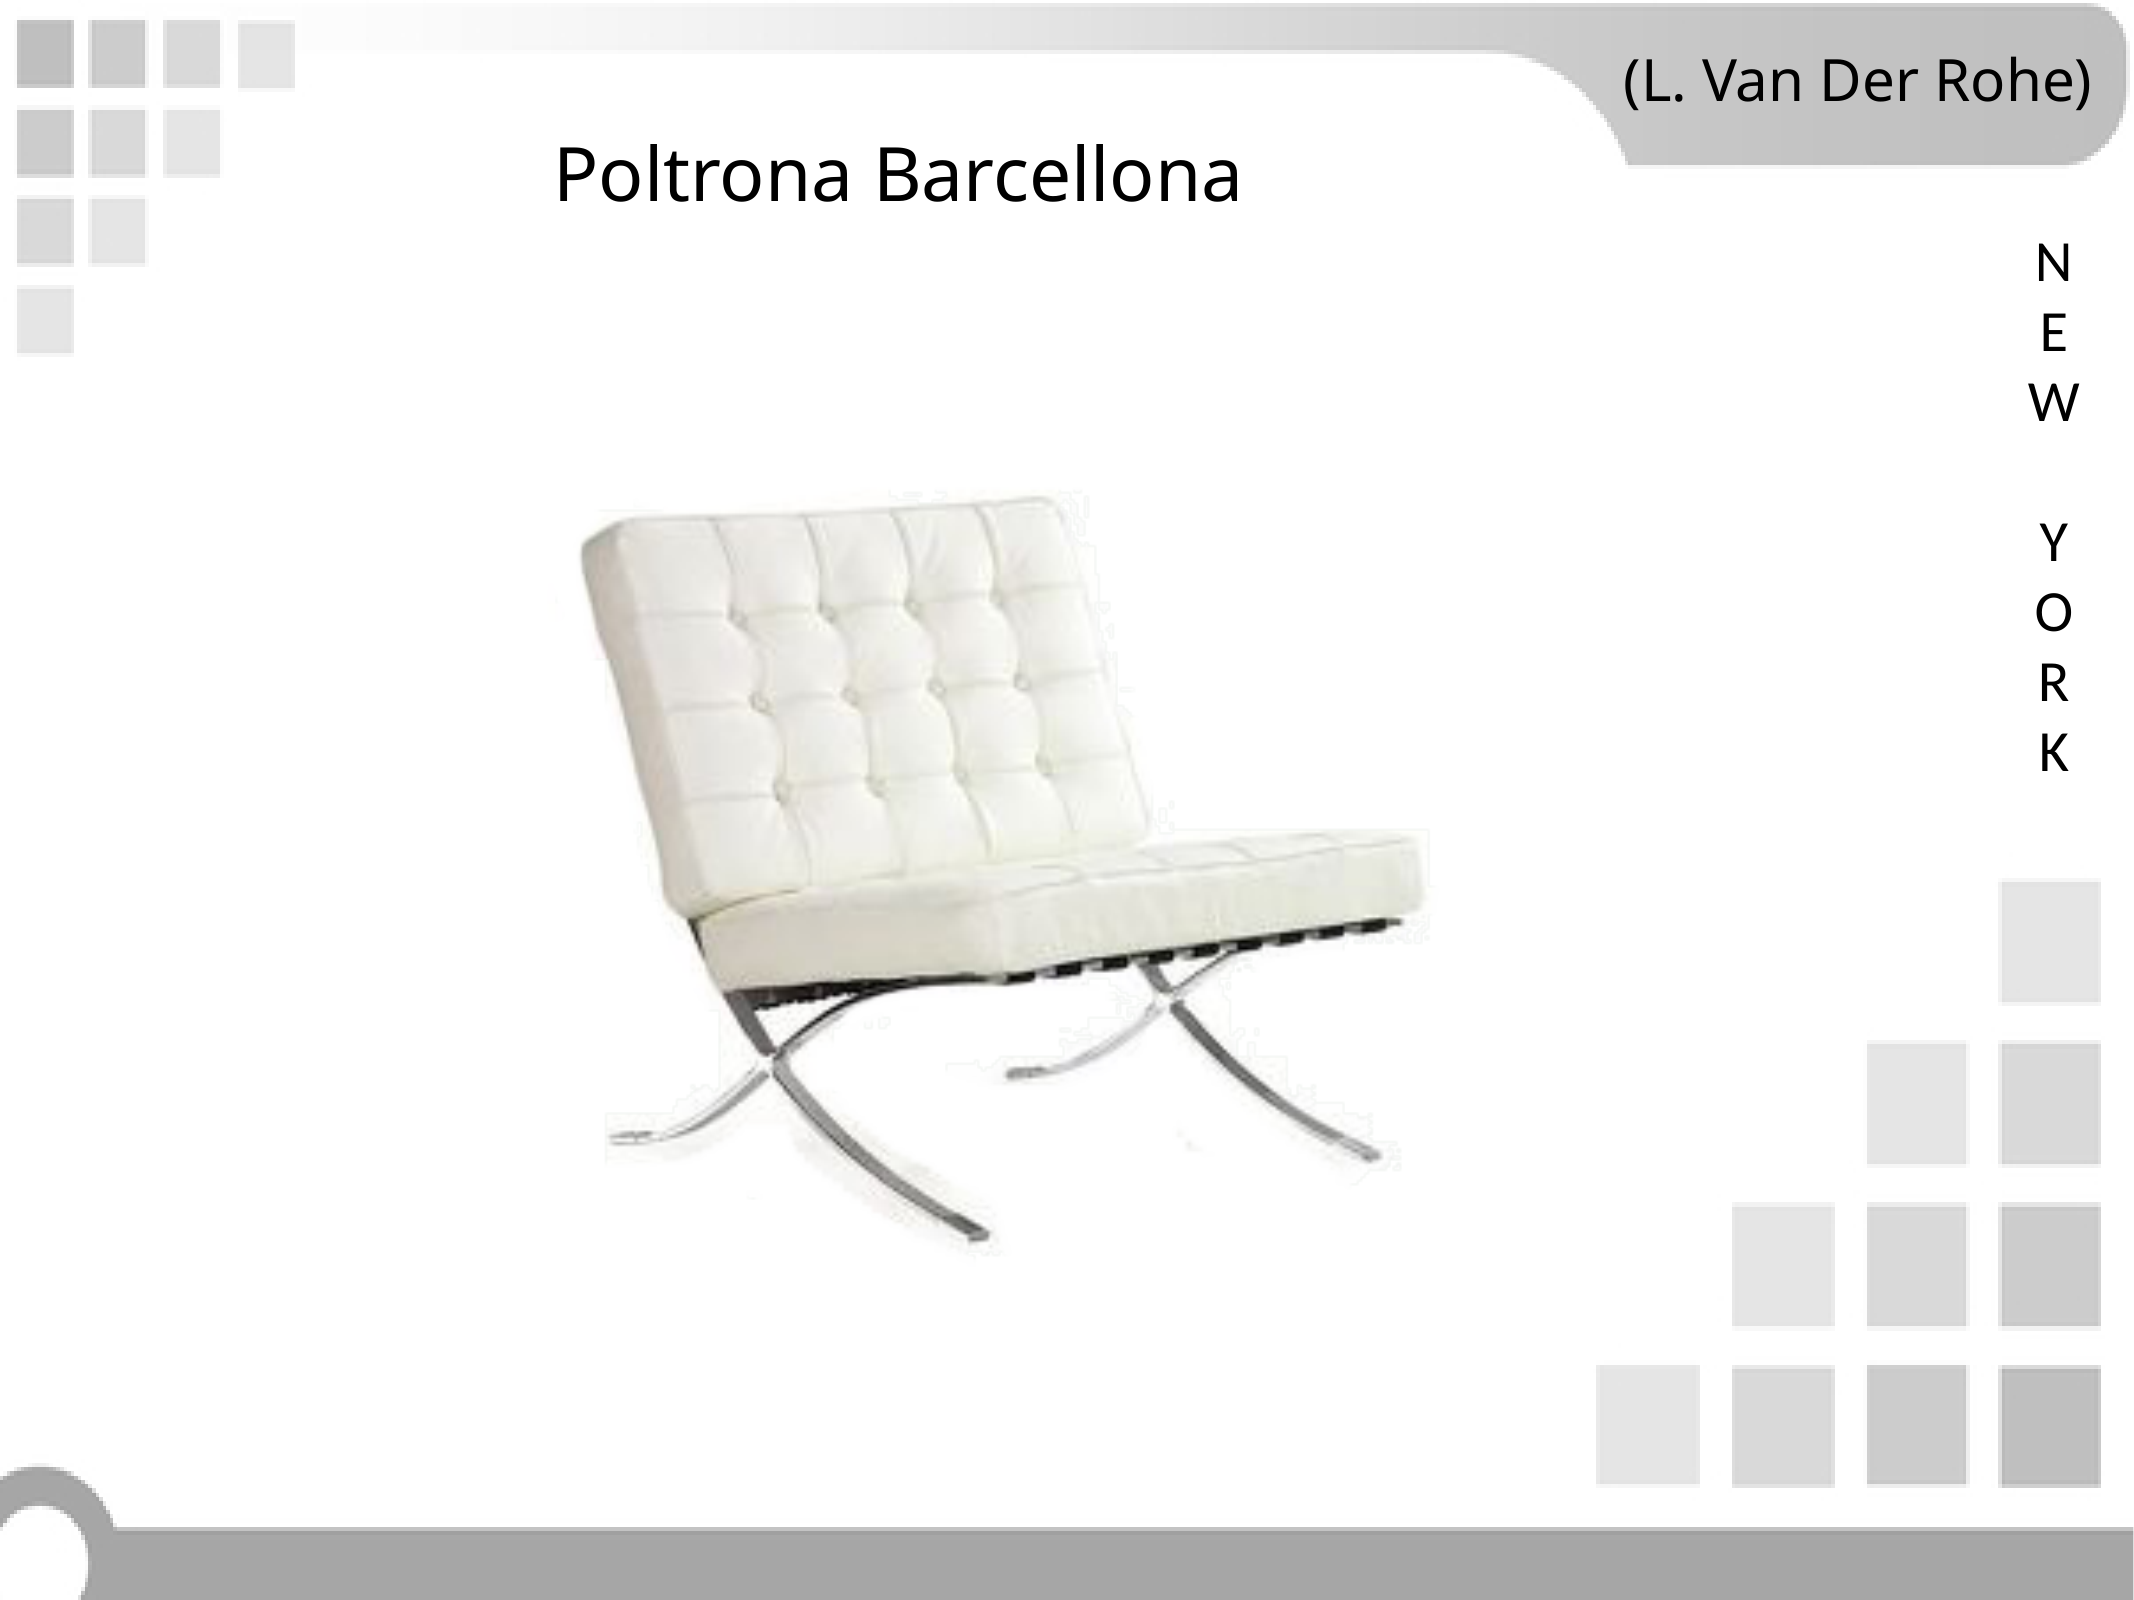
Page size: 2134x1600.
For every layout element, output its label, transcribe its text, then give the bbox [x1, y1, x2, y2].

picture [0, 0, 2134, 1600]
text_box N E W Y O R K [2019, 214, 2088, 792]
text_box Poltrona Barcellona [545, 117, 1253, 225]
text_box (L. Van Der Rohe) [1615, 35, 2101, 122]
